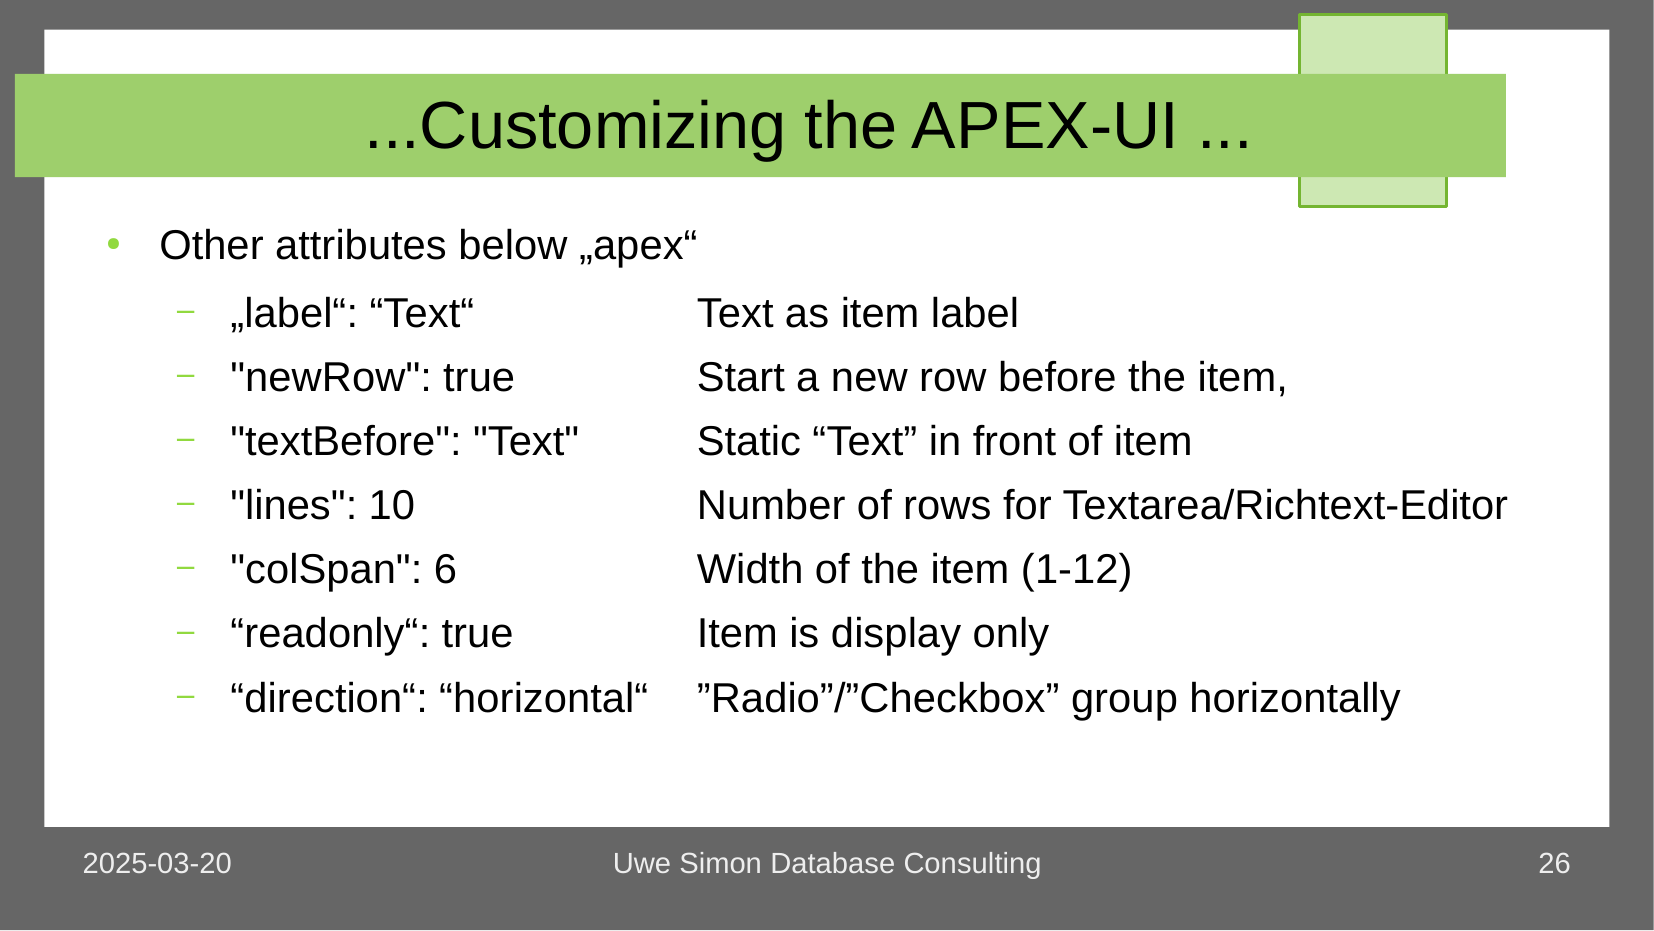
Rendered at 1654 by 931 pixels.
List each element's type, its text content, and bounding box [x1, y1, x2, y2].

title ...Customizing the APEX-UI ... [88, 73, 1506, 178]
list Other attributes below „apex“ „label“: “Text“ Text as item label "newRow": true Start a new row before the item, "textBefore": "Text" Static “Text” in front of item "lines": 10 Number of rows for Textarea/Richtext-Editor "colSpan": 6 Width of the item (1-12) “readonly“: true Item is display only “direction“: “horizontal“ ”Radio”/”Checkbox” group horizontally [88, 221, 1565, 813]
